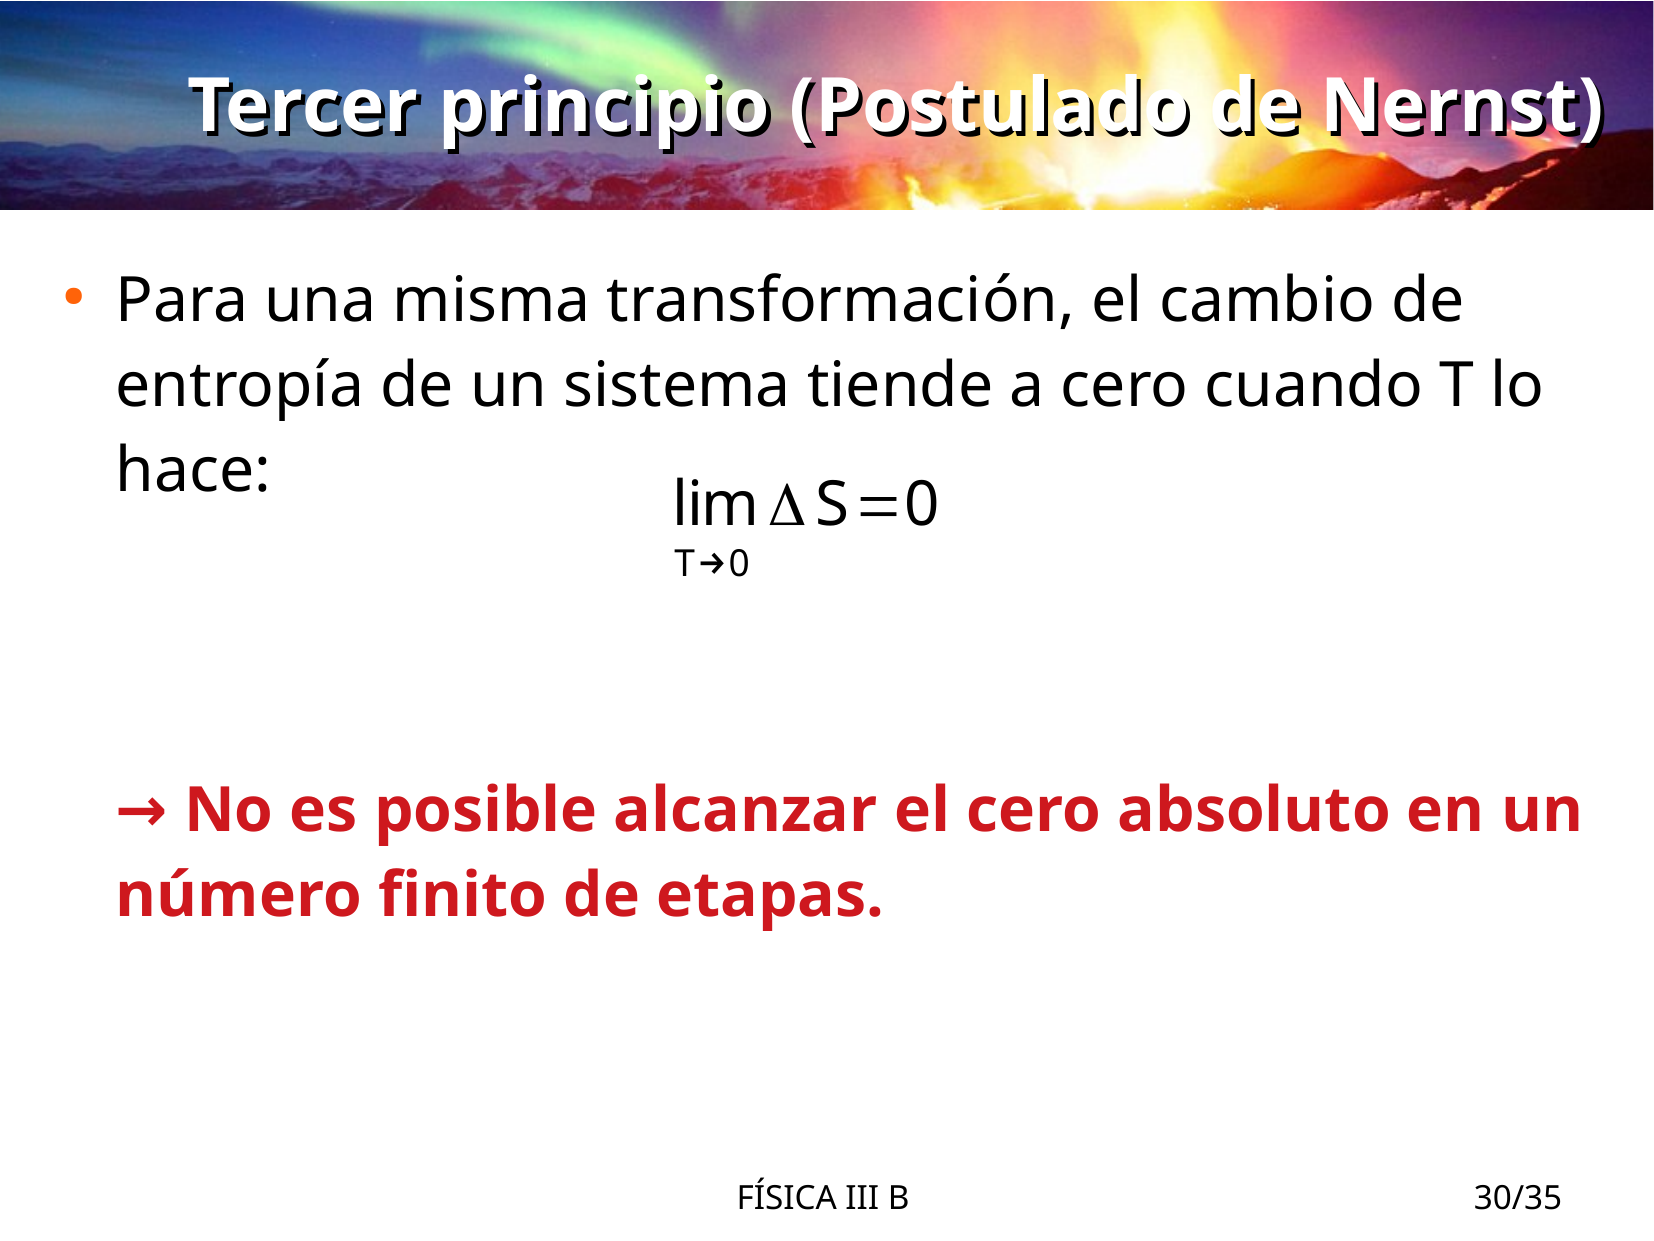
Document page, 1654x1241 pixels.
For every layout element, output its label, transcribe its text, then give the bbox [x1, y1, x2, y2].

list Para una misma transformación, el cambio de entropía de un sistema tiende a cero cuando T lo hace: → No es posible alcanzar el cero absoluto en un número finito de etapas. [45, 255, 1606, 1156]
picture [0, 1, 1654, 210]
title Tercer principio (Postulado de Nernst) [45, 15, 1606, 191]
chart [666, 465, 955, 587]
